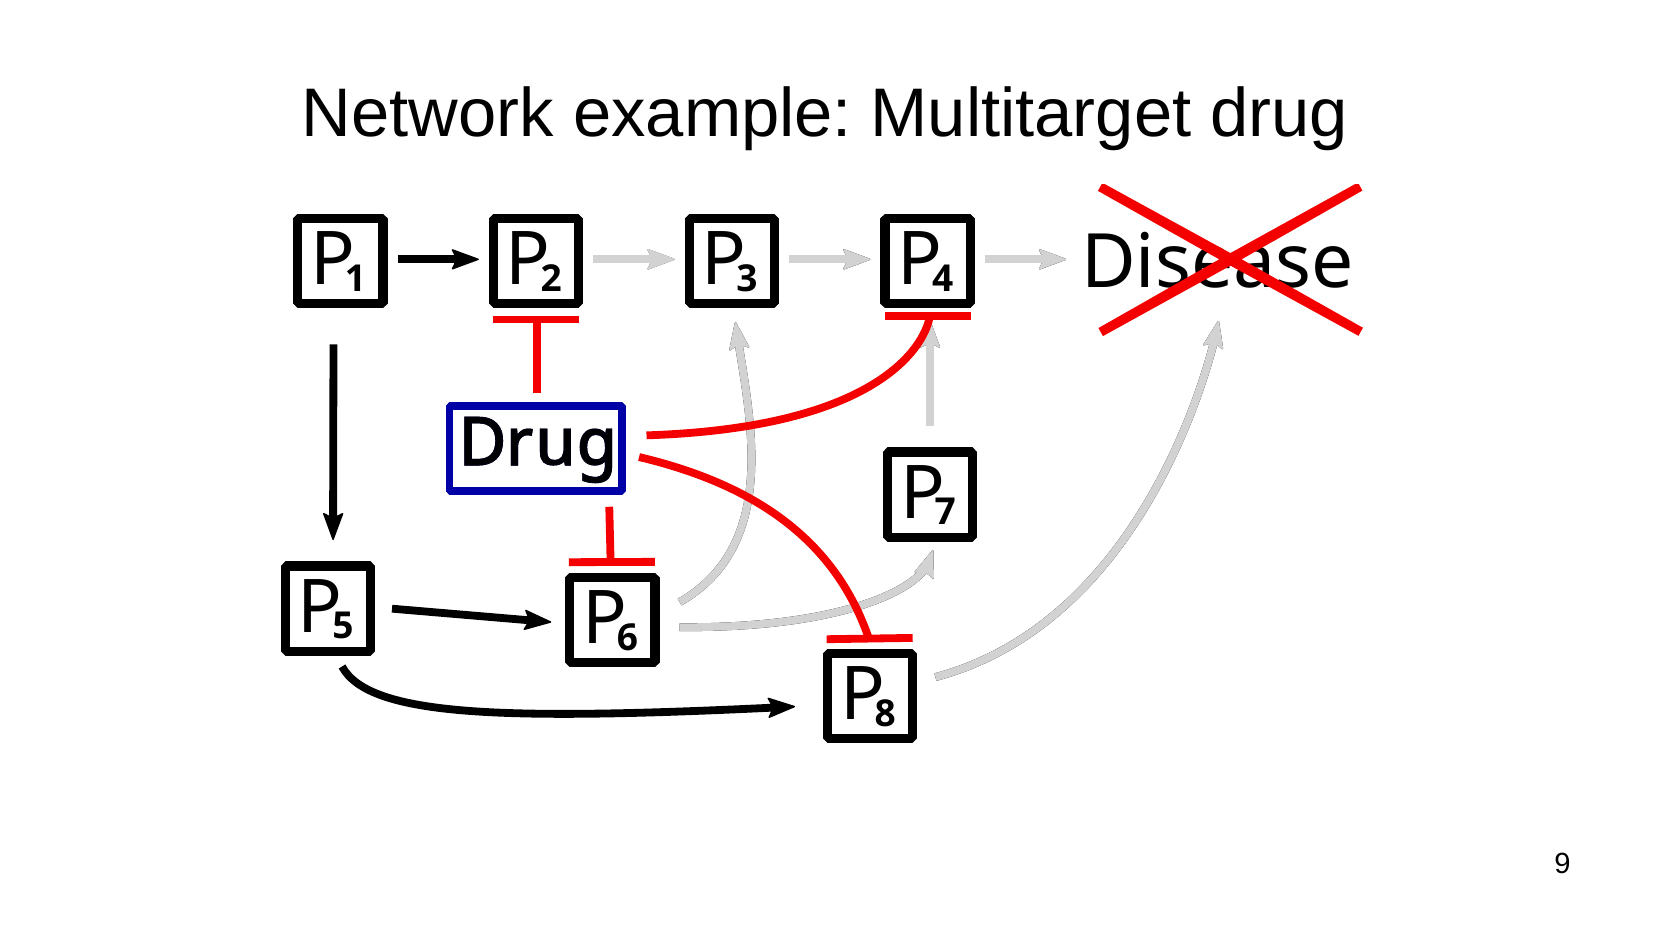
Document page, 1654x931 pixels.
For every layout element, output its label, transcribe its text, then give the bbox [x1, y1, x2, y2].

picture [280, 184, 1373, 744]
title Network example: Multitarget drug [80, 35, 1571, 191]
